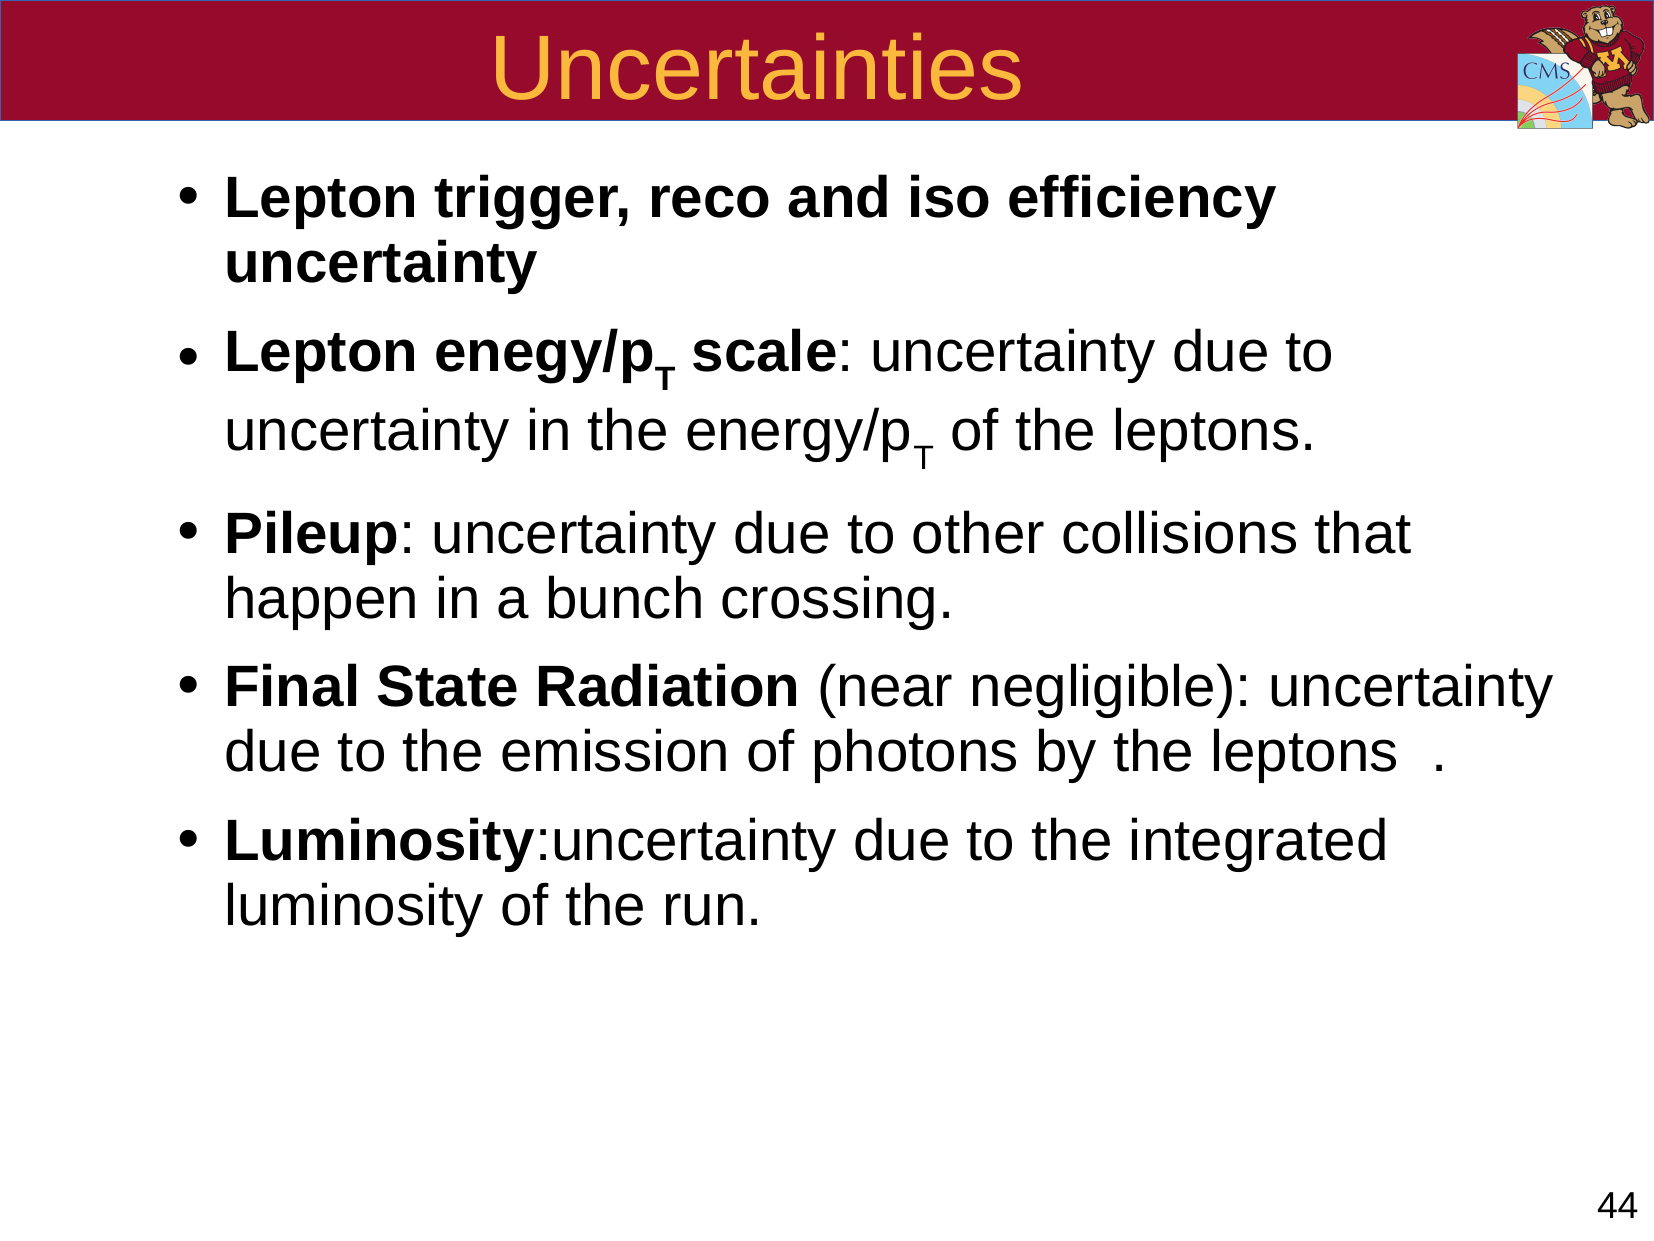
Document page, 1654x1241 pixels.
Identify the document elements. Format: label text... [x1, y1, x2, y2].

title Uncertainties [0, 15, 1516, 121]
picture [1515, 0, 1652, 135]
list Lepton trigger, reco and iso efficiency uncertainty Lepton enegy/pT scale: uncertainty due to uncertainty in the energy/pT of the leptons. Pileup: uncertainty due to other collisions that happen in a bunch crossing. Final State Radiation (near negligible): uncertainty due to the emission of photons by the leptons . Luminosity:uncertainty due to the integrated luminosity of the run. [82, 165, 1571, 885]
